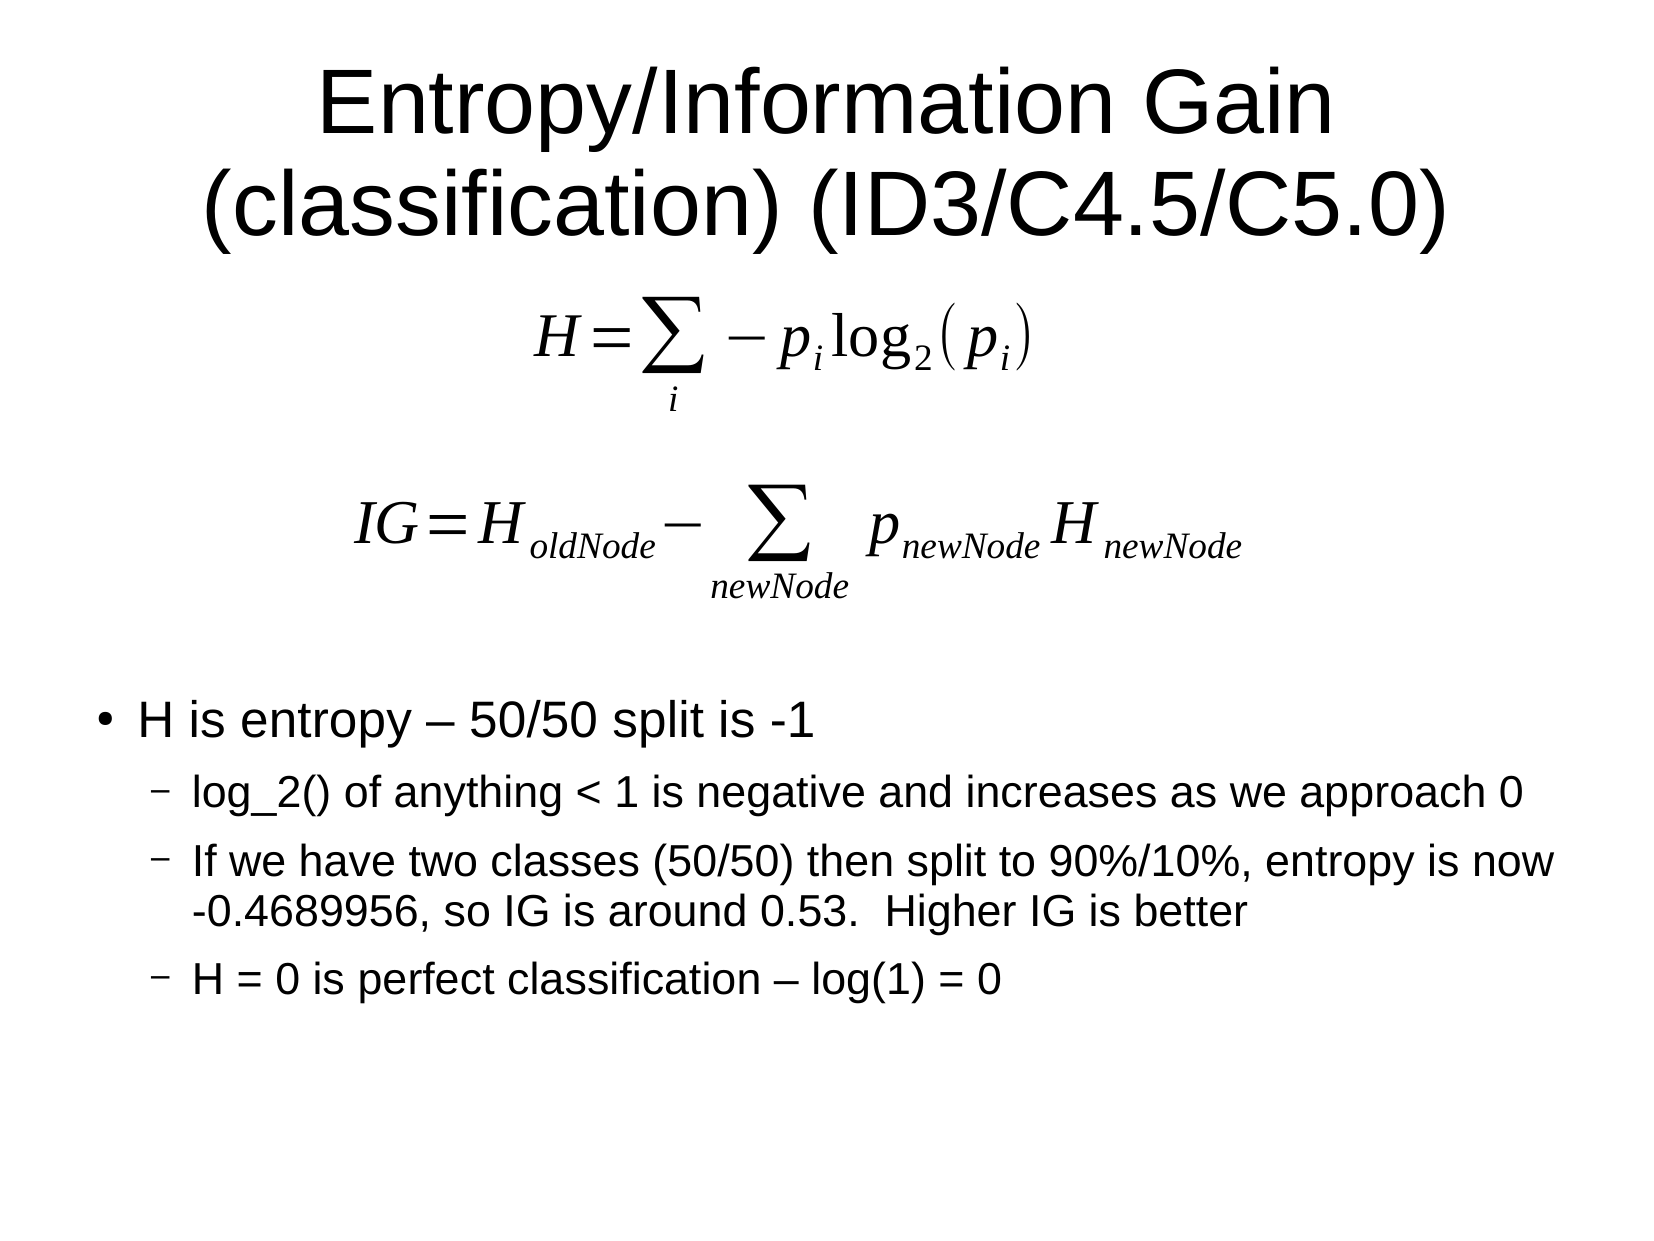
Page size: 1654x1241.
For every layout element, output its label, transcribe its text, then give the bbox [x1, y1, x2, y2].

list H is entropy – 50/50 split is -1 log_2() of anything < 1 is negative and increases as we approach 0 If we have two classes (50/50) then split to 90%/10%, entropy is now -0.4689956, so IG is around 0.53. Higher IG is better H = 0 is perfect classification – log(1) = 0 [82, 290, 1571, 1010]
title Entropy/Information Gain (classification) (ID3/C4.5/C5.0) [82, 49, 1571, 257]
